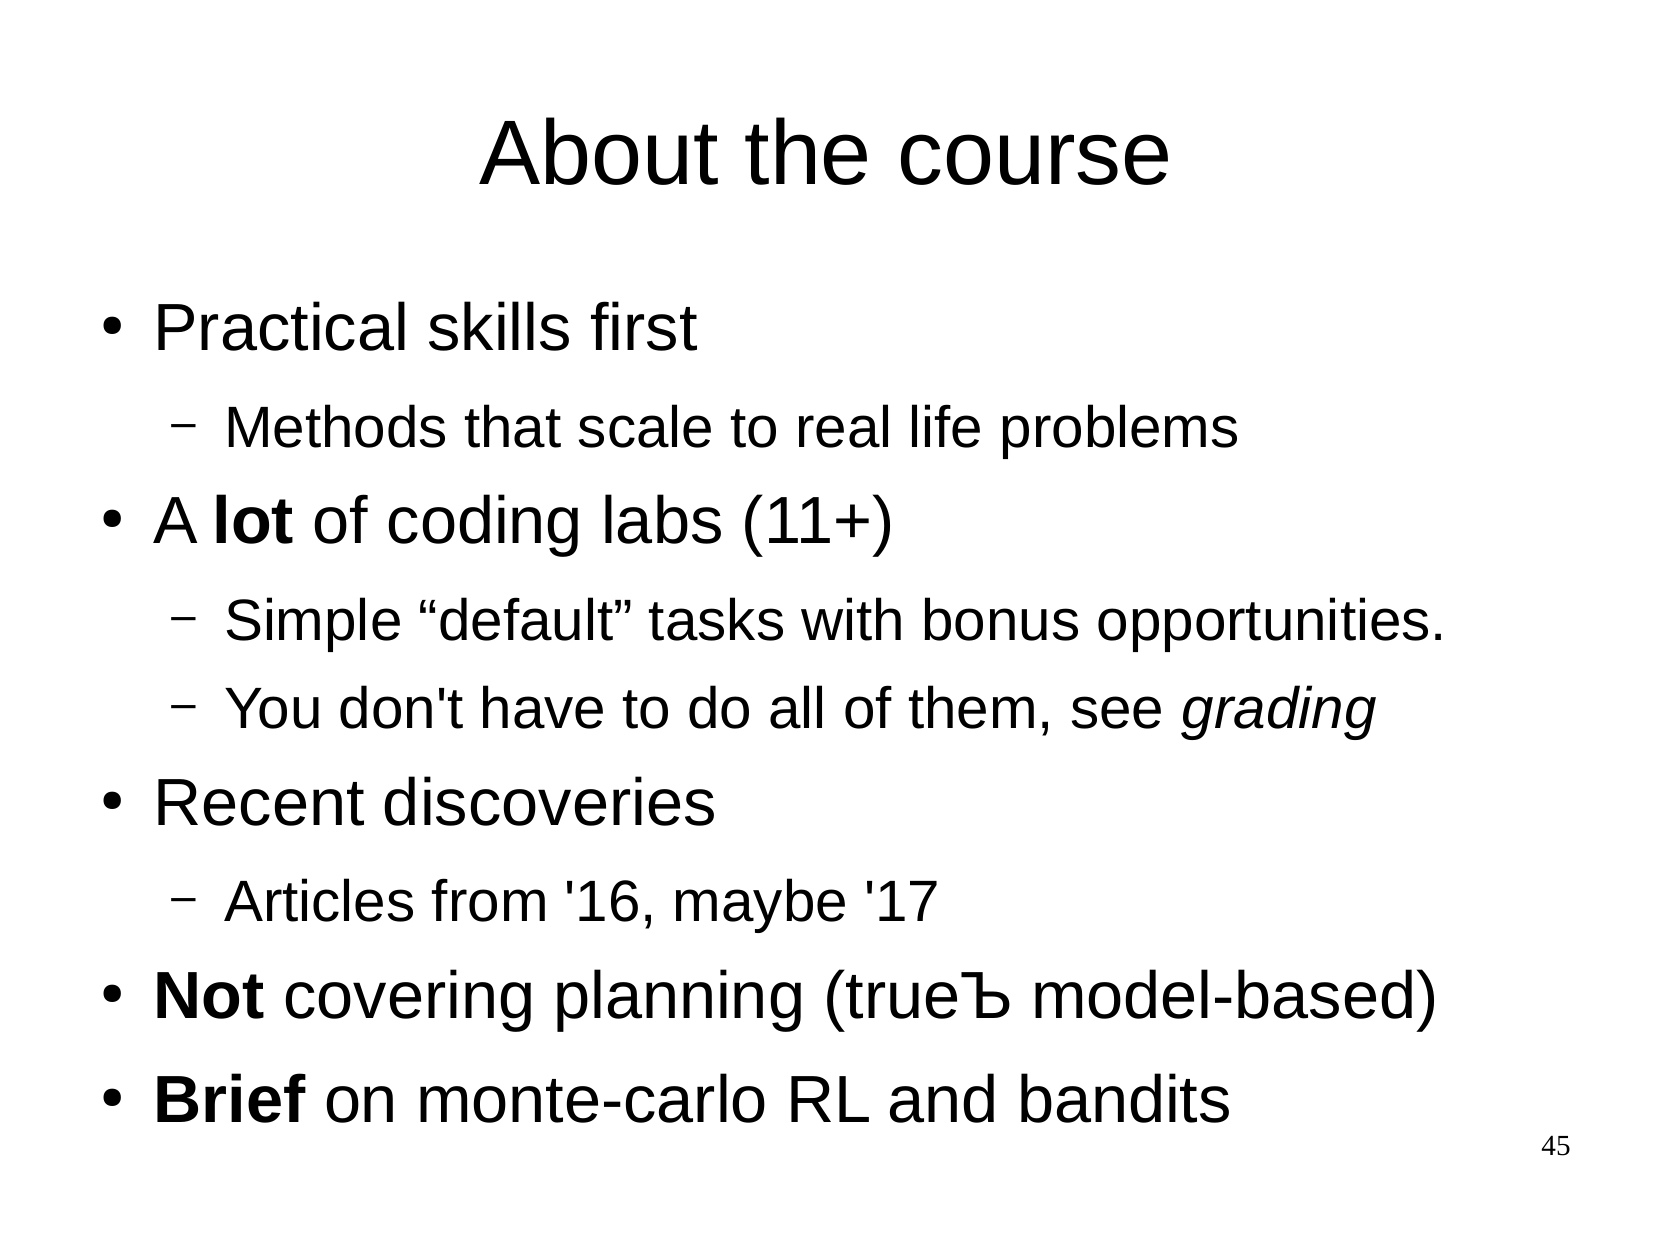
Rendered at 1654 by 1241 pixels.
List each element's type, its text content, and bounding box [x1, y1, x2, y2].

title About the course [82, 49, 1571, 257]
list Practical skills first Methods that scale to real life problems A lot of coding labs (11+) Simple “default” tasks with bonus opportunities. You don't have to do all of them, see grading Recent discoveries Articles from '16, maybe '17 Not covering planning (trueЪ model-based) Brief on monte-carlo RL and bandits [82, 290, 1571, 1241]
